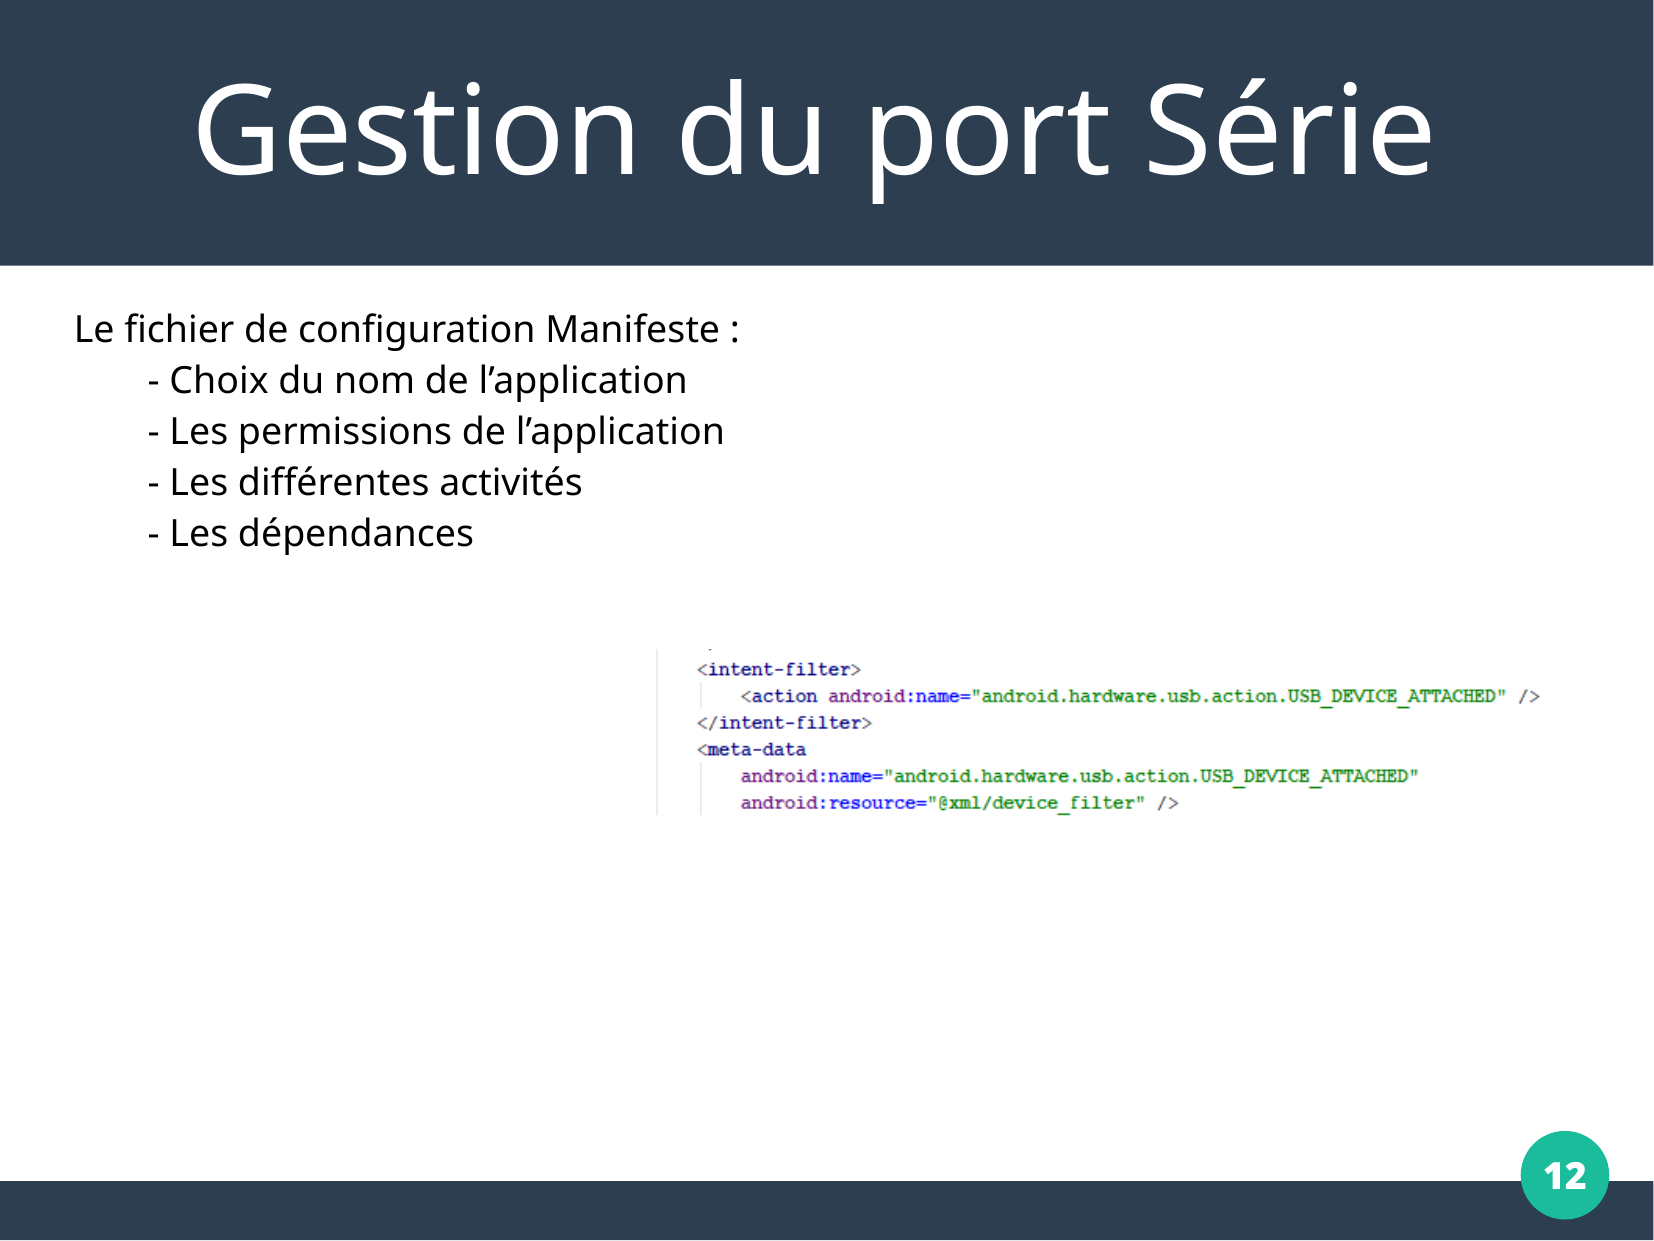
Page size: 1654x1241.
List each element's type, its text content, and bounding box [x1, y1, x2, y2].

picture [630, 649, 1548, 820]
text_box Gestion du port Série [23, 40, 1607, 213]
text_box Le fichier de configuration Manifeste : - Choix du nom de l’application - Les permissions de l’application - Les différentes activités - Les dépendances [59, 295, 1418, 591]
